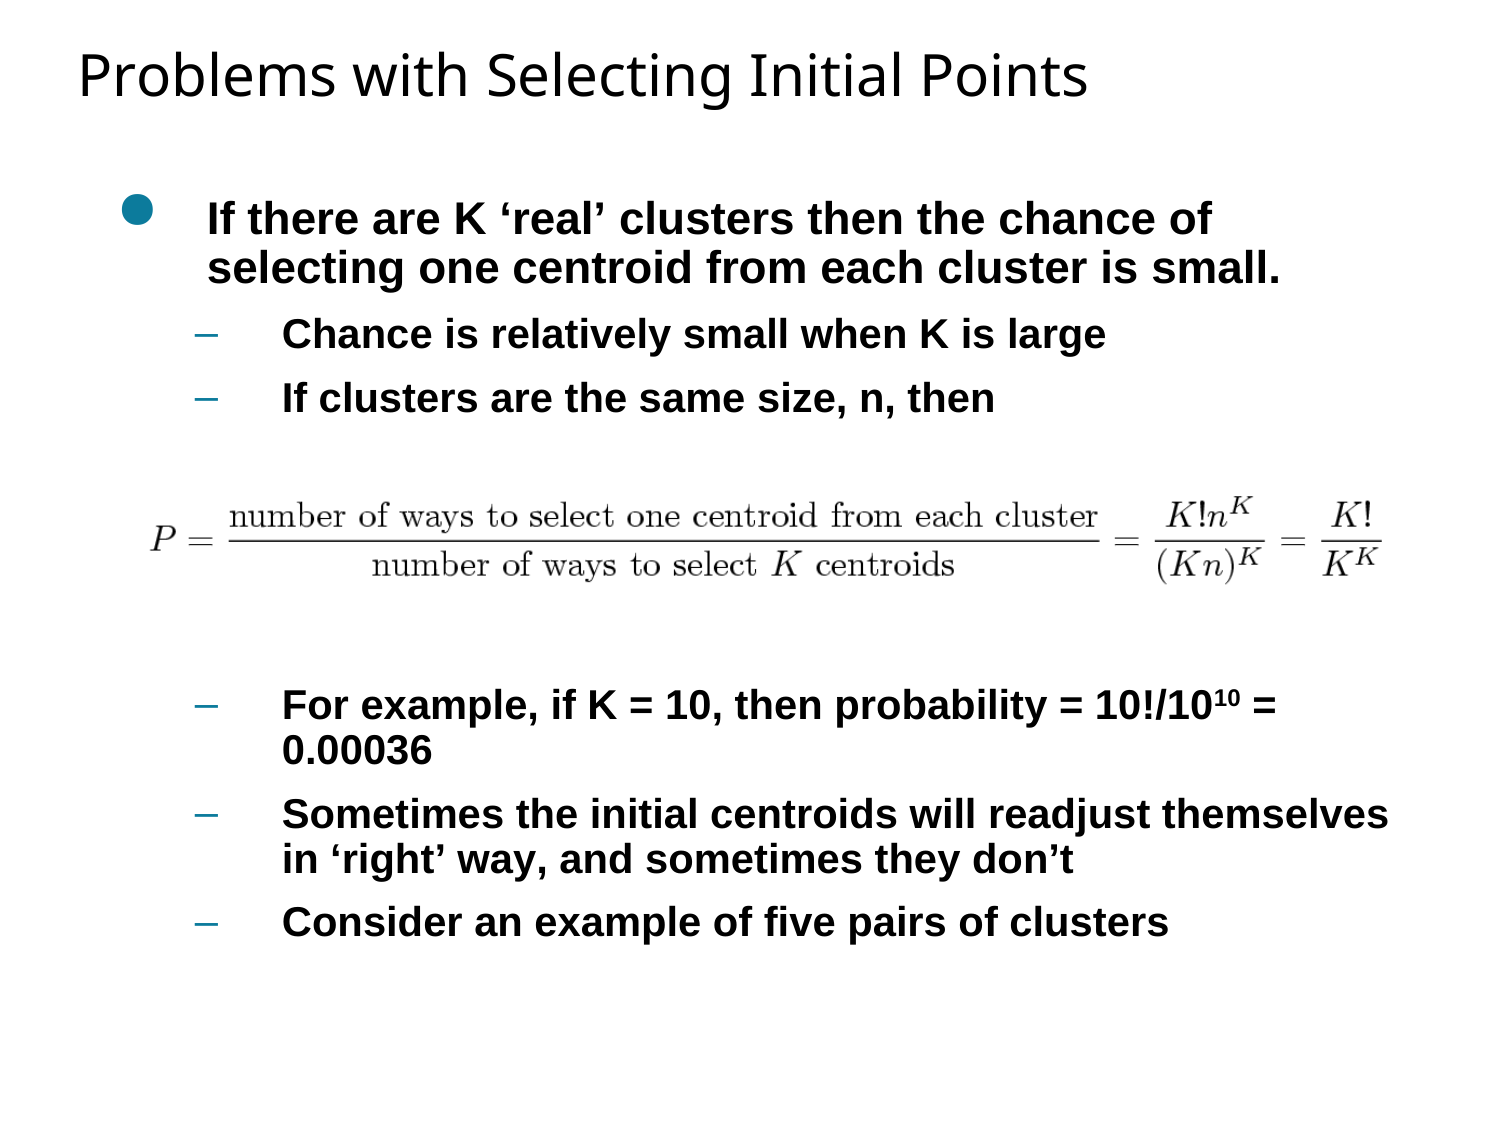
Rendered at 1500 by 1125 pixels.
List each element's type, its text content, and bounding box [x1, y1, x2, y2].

text_box If there are K ‘real’ clusters then the chance of selecting one centroid from each cluster is small. Chance is relatively small when K is large If clusters are the same size, n, then For example, if K = 10, then probability = 10!/1010 = 0.00036 Sometimes the initial centroids will readjust themselves in ‘right’ way, and sometimes they don’t Consider an example of five pairs of clusters [104, 187, 1418, 348]
text_box Problems with Selecting Initial Points [62, 24, 1421, 116]
chart [125, 468, 1438, 605]
